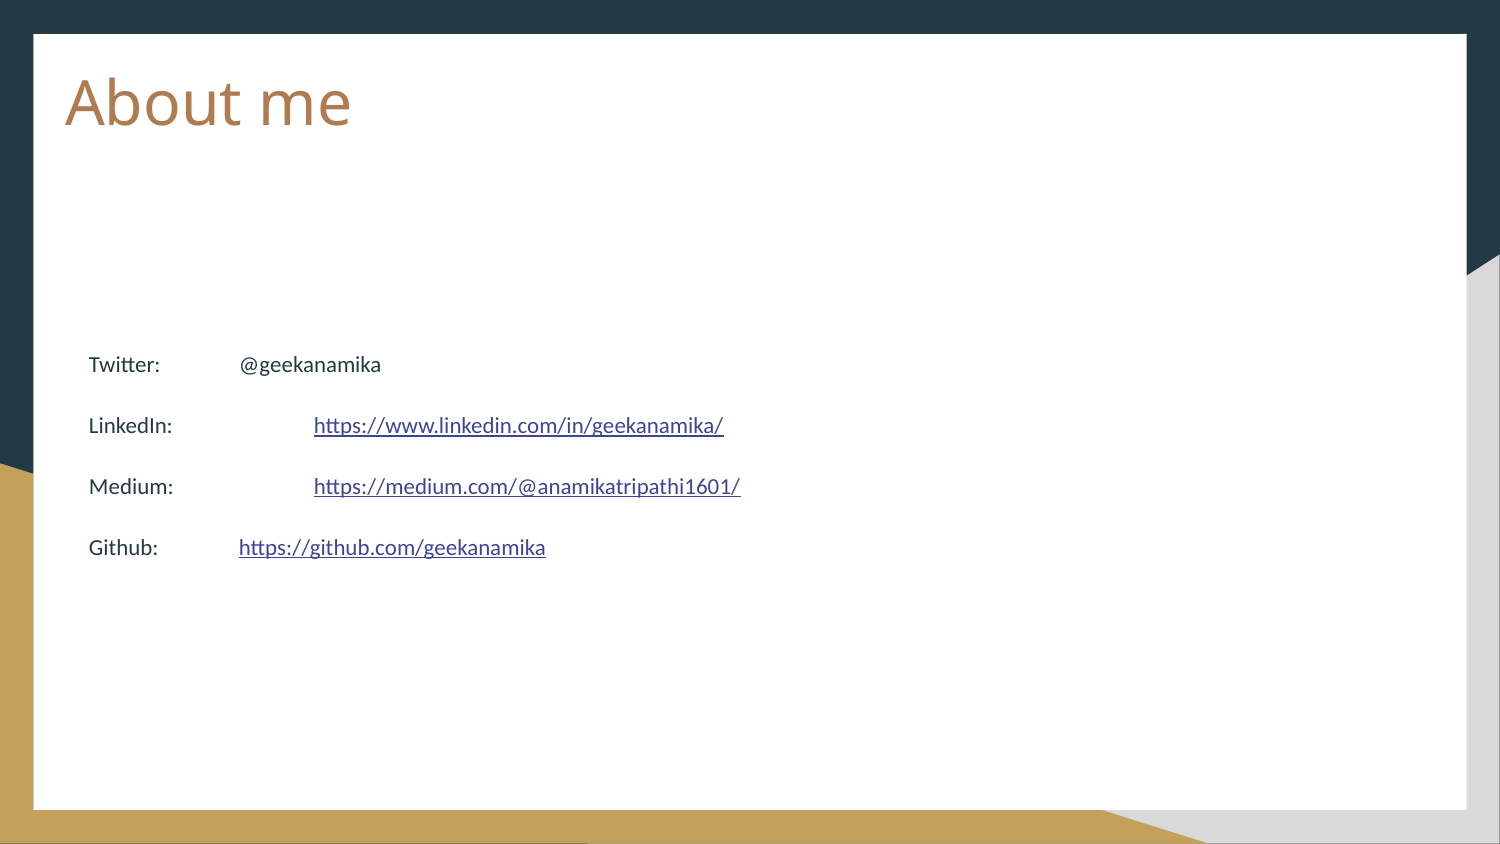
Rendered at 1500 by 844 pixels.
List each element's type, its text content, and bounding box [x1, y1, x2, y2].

title About me [50, 48, 1282, 205]
list Twitter: @geekanamika LinkedIn: https://www.linkedin.com/in/geekanamika/ Medium: https://medium.com/@anamikatripathi1601/ Github: https://github.com/geekanamika [73, 213, 909, 751]
